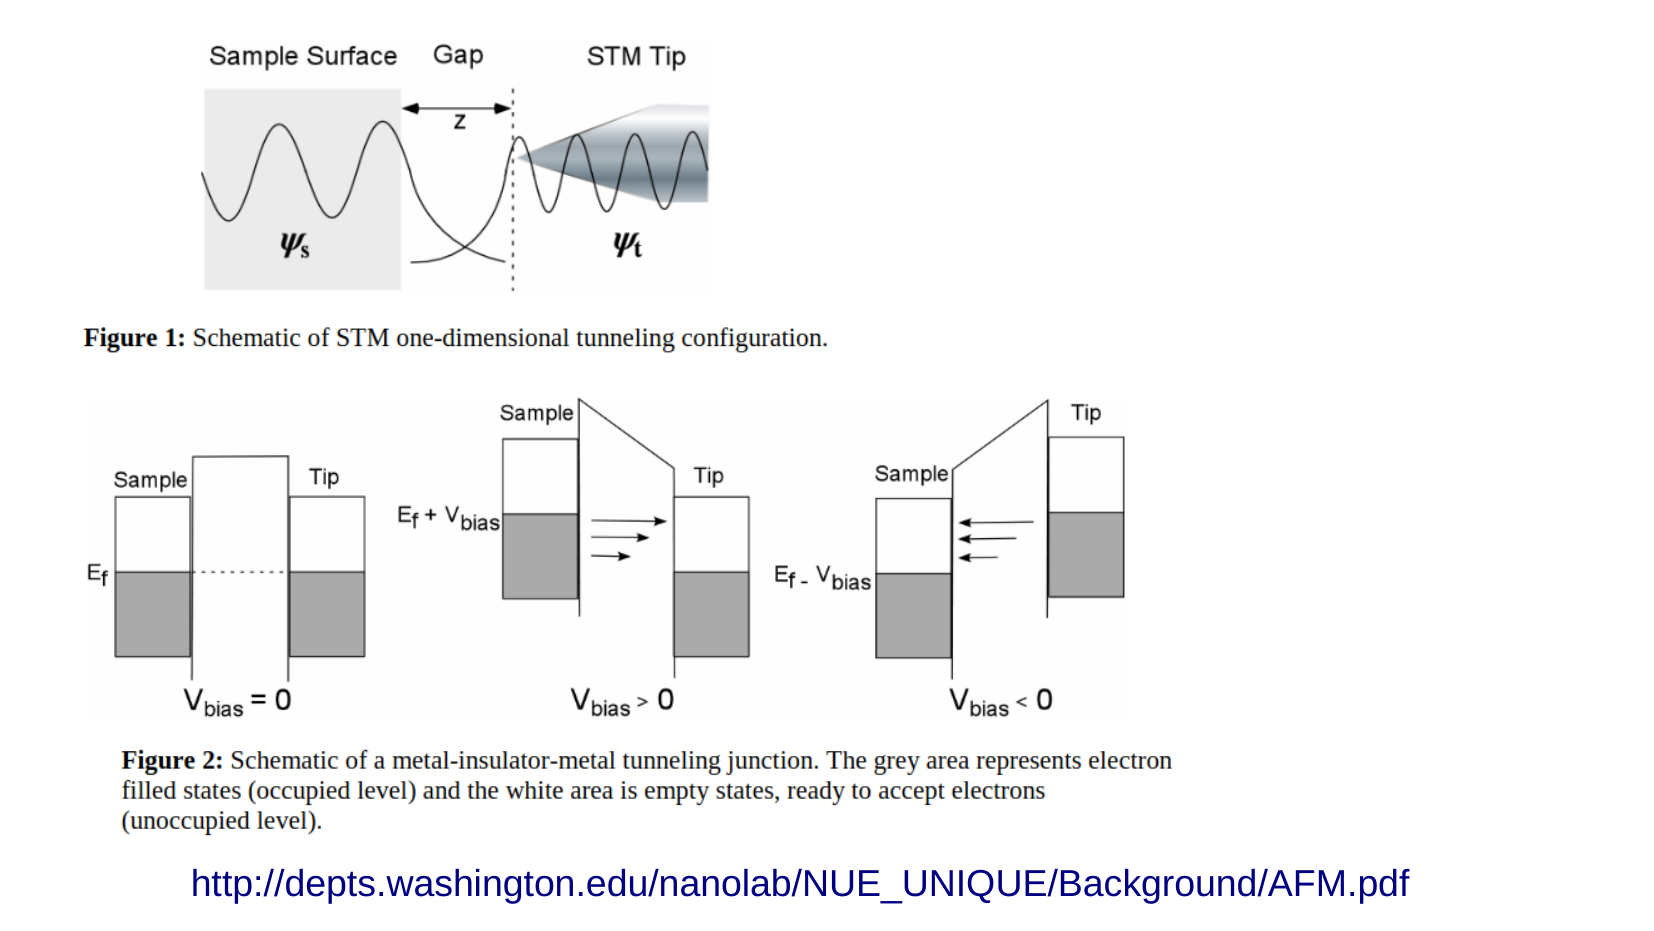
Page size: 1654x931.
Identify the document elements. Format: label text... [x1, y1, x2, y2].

picture [45, 31, 856, 361]
text_box http://depts.washington.edu/nanolab/NUE_UNIQUE/Background/AFM.pdf [176, 855, 1426, 912]
picture [53, 389, 1246, 844]
